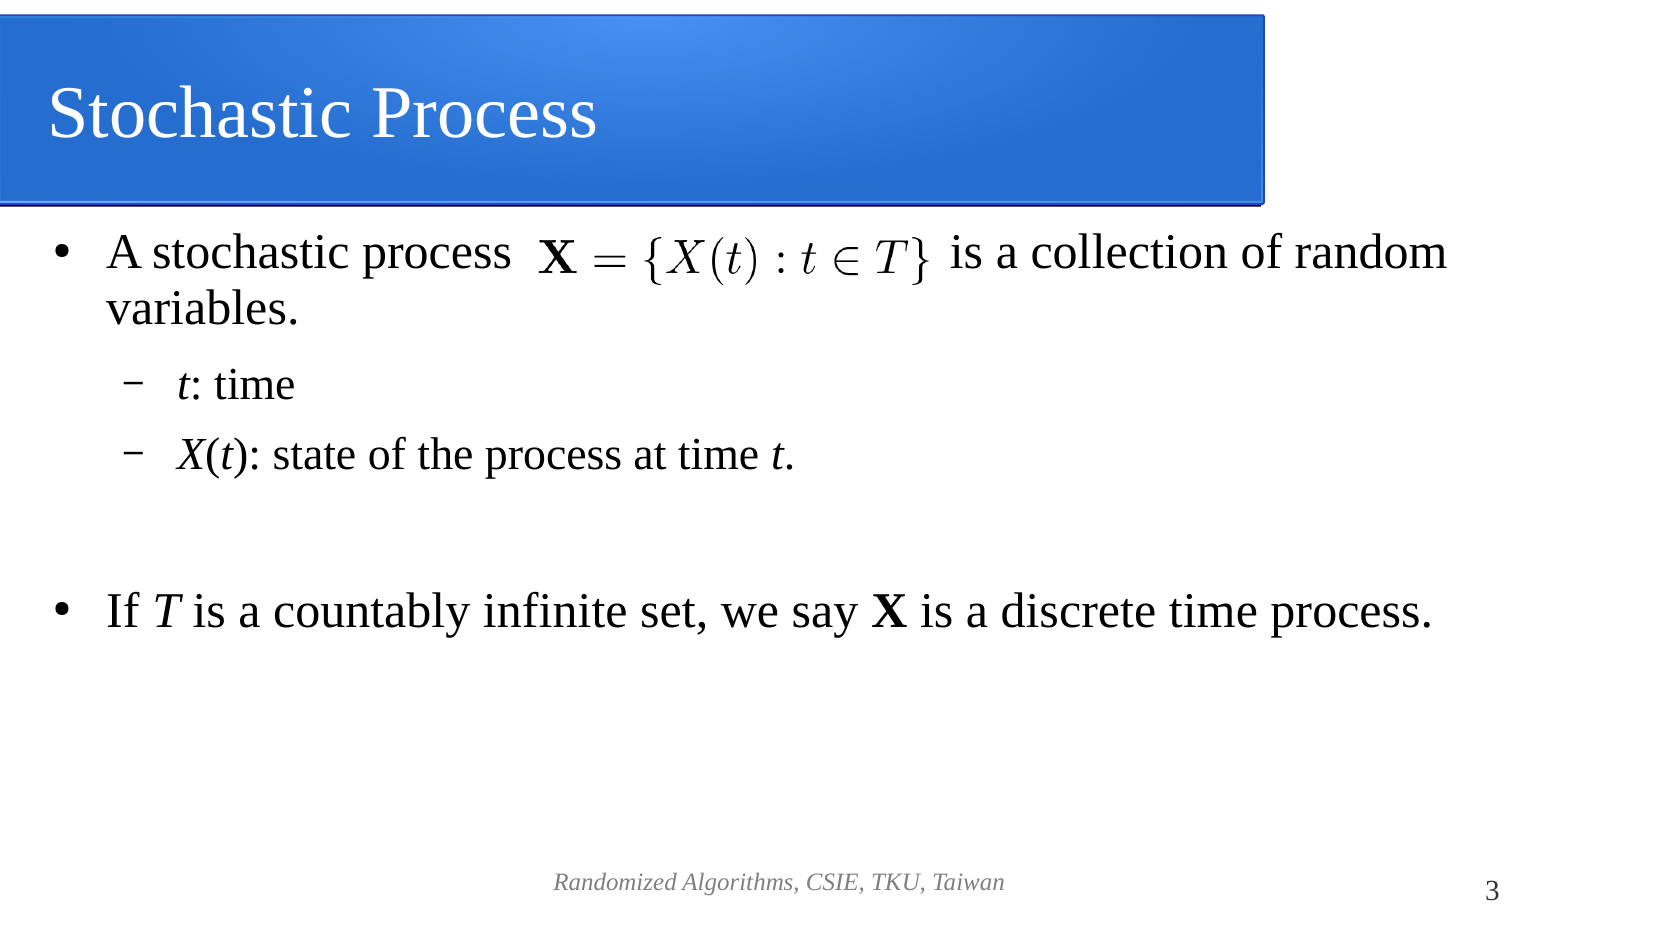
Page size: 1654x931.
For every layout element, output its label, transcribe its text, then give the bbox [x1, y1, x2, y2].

picture [538, 237, 929, 285]
title Stochastic Process [47, 35, 1199, 189]
list A stochastic process is a collection of random variables. t: time X(t): state of the process at time t. If T is a countably infinite set, we say X is a discrete time process. [35, 224, 1524, 764]
